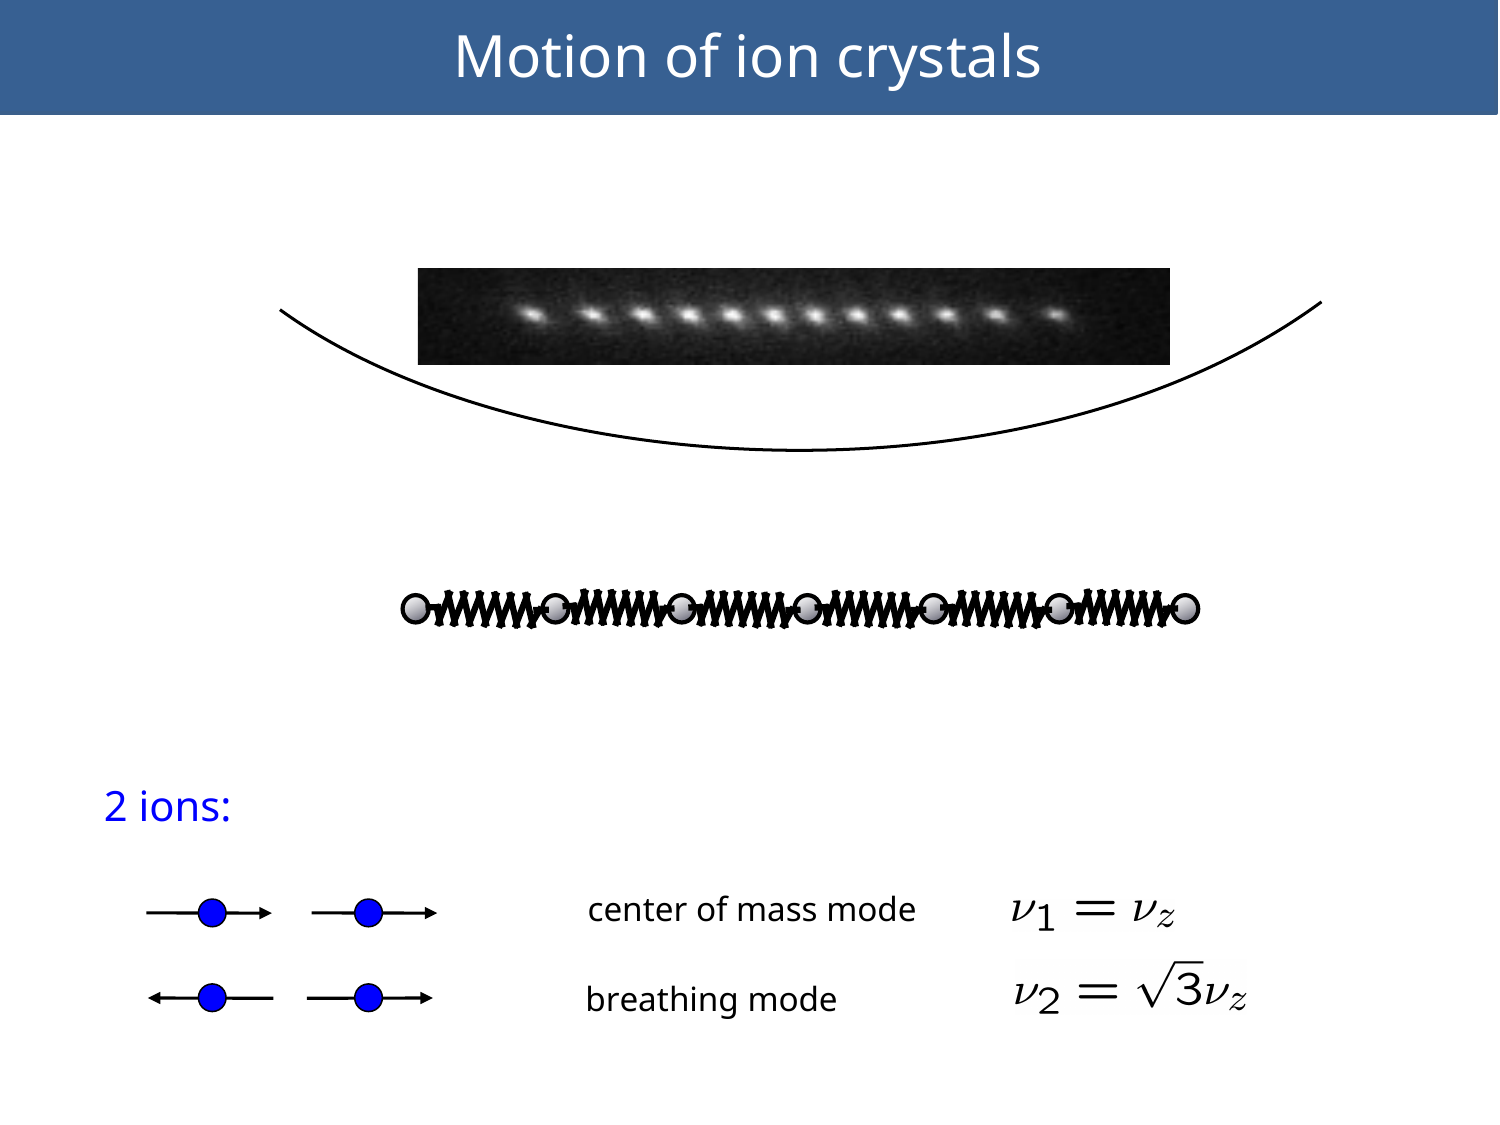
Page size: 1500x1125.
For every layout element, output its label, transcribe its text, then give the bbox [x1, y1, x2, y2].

picture [1012, 899, 1175, 932]
text_box [198, 899, 227, 927]
text_box [354, 983, 383, 1012]
text_box [402, 595, 429, 623]
text_box breathing mode [570, 970, 998, 1026]
text_box [920, 595, 947, 623]
text_box [198, 983, 227, 1012]
text_box [1172, 595, 1199, 623]
title Motion of ion crystals [0, 0, 1497, 122]
picture [1015, 959, 1247, 1015]
text_box [354, 899, 383, 927]
text_box [669, 595, 695, 623]
text_box 2 ions: [89, 771, 247, 838]
text_box [794, 595, 821, 623]
text_box center of mass mode [572, 880, 1001, 937]
text_box [1046, 595, 1073, 623]
text_box [542, 595, 569, 623]
picture [417, 268, 1170, 365]
